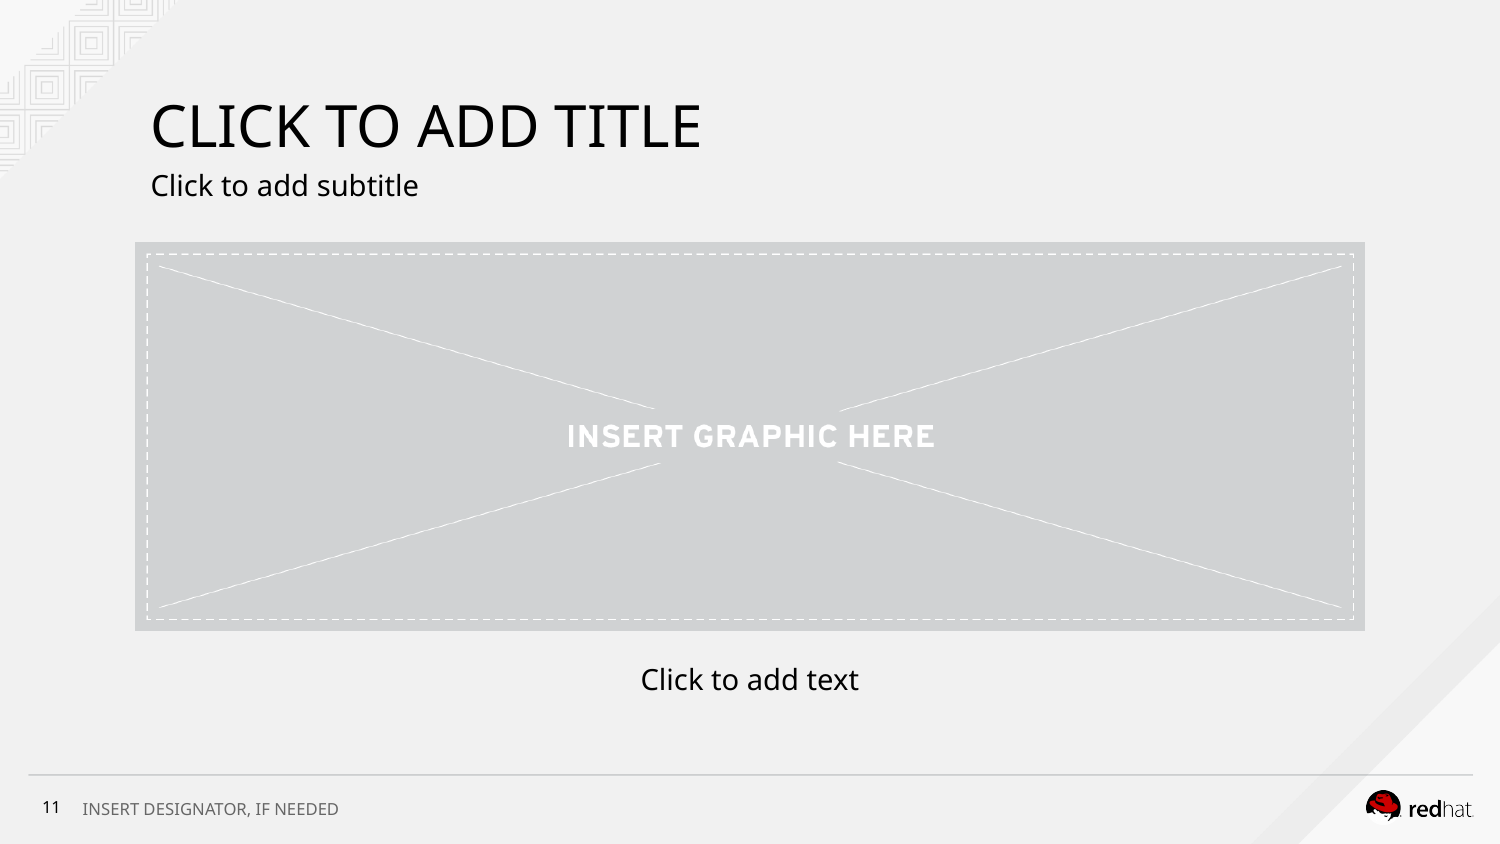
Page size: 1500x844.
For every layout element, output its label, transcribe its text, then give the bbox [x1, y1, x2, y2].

title CLICK TO ADD TITLE [135, 0, 1365, 152]
slide_number <number> [16, 776, 77, 842]
subtitle Click to add subtitle [135, 152, 1365, 207]
list Click to add text [135, 641, 1365, 706]
picture [0, 0, 1500, 844]
